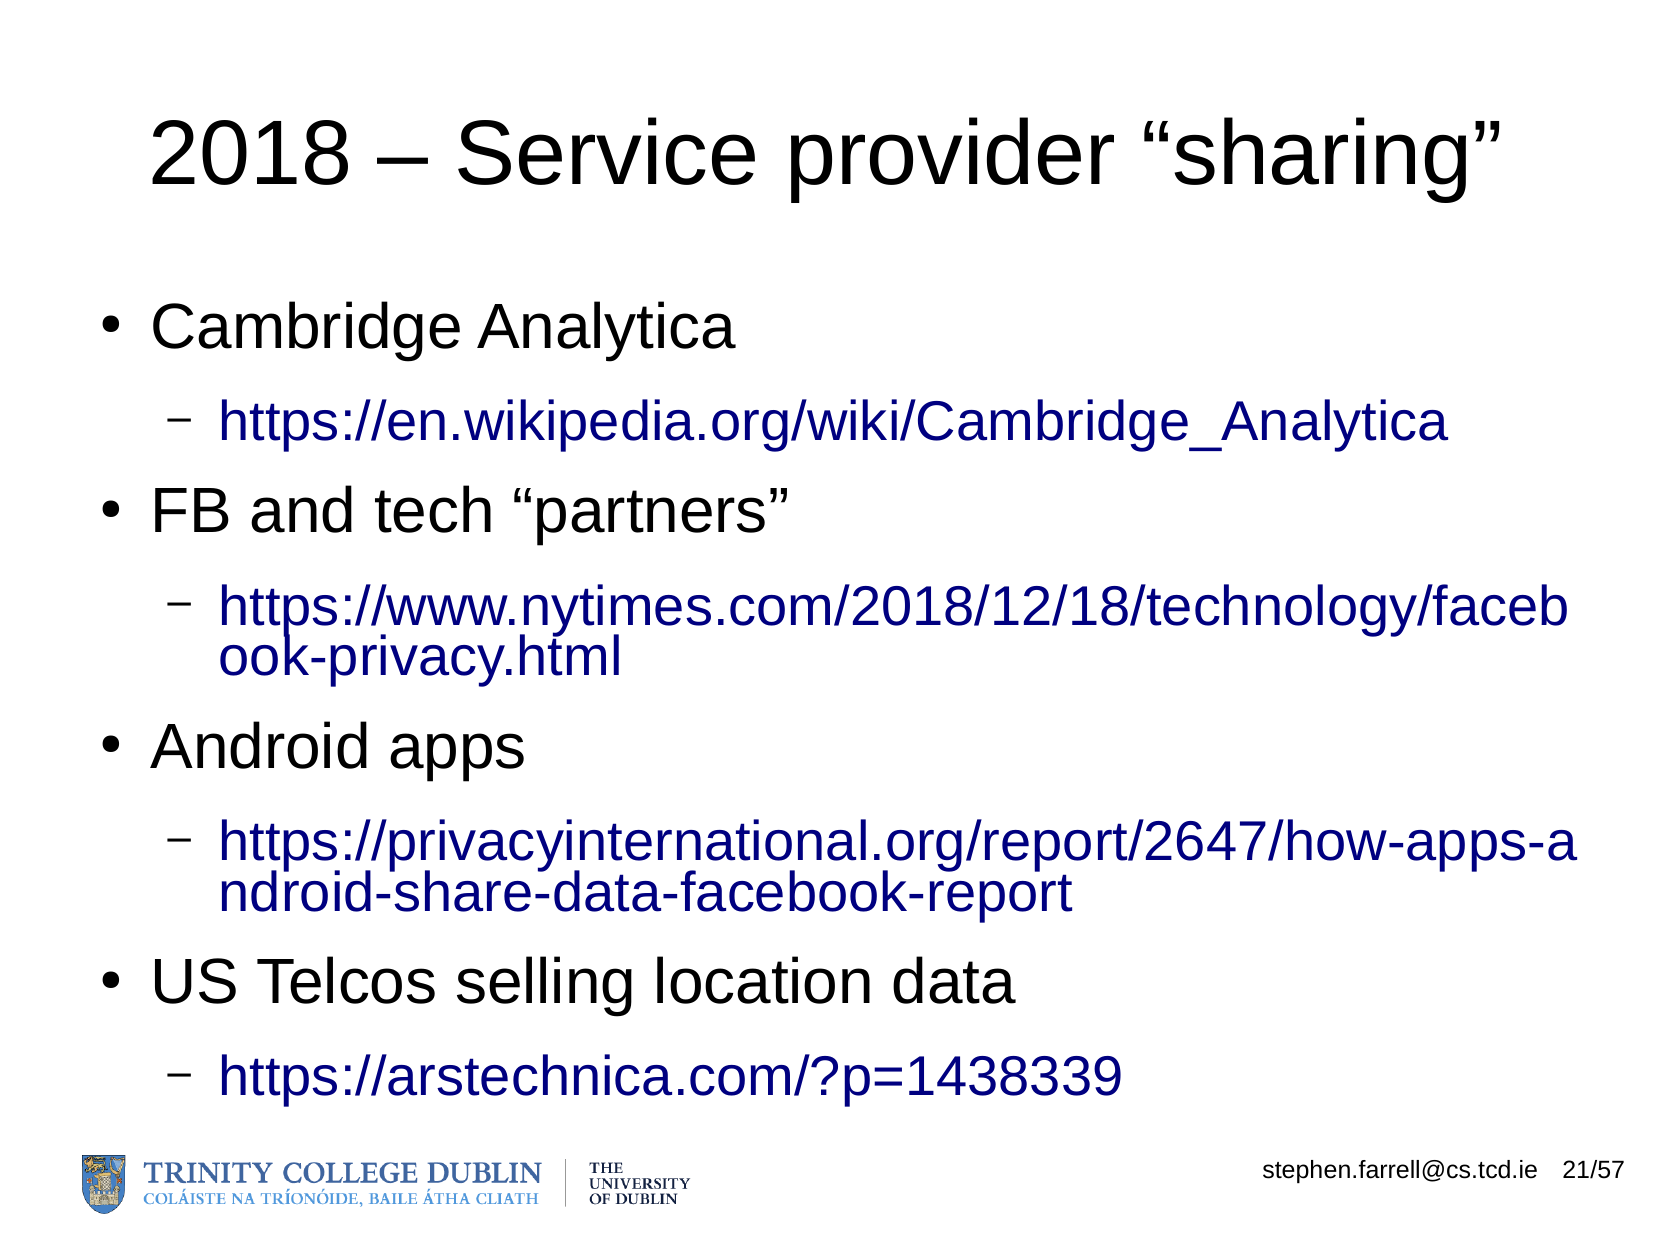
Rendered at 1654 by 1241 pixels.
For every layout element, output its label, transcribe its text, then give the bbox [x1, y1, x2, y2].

picture [82, 1155, 694, 1214]
list Cambridge Analytica https://en.wikipedia.org/wiki/Cambridge_Analytica FB and tech “partners” https://www.nytimes.com/2018/12/18/technology/facebook-privacy.html Android apps https://privacyinternational.org/report/2647/how-apps-android-share-data-facebook-report US Telcos selling location data https://arstechnica.com/?p=1438339 [82, 290, 1571, 1010]
title 2018 – Service provider “sharing” [82, 49, 1571, 257]
